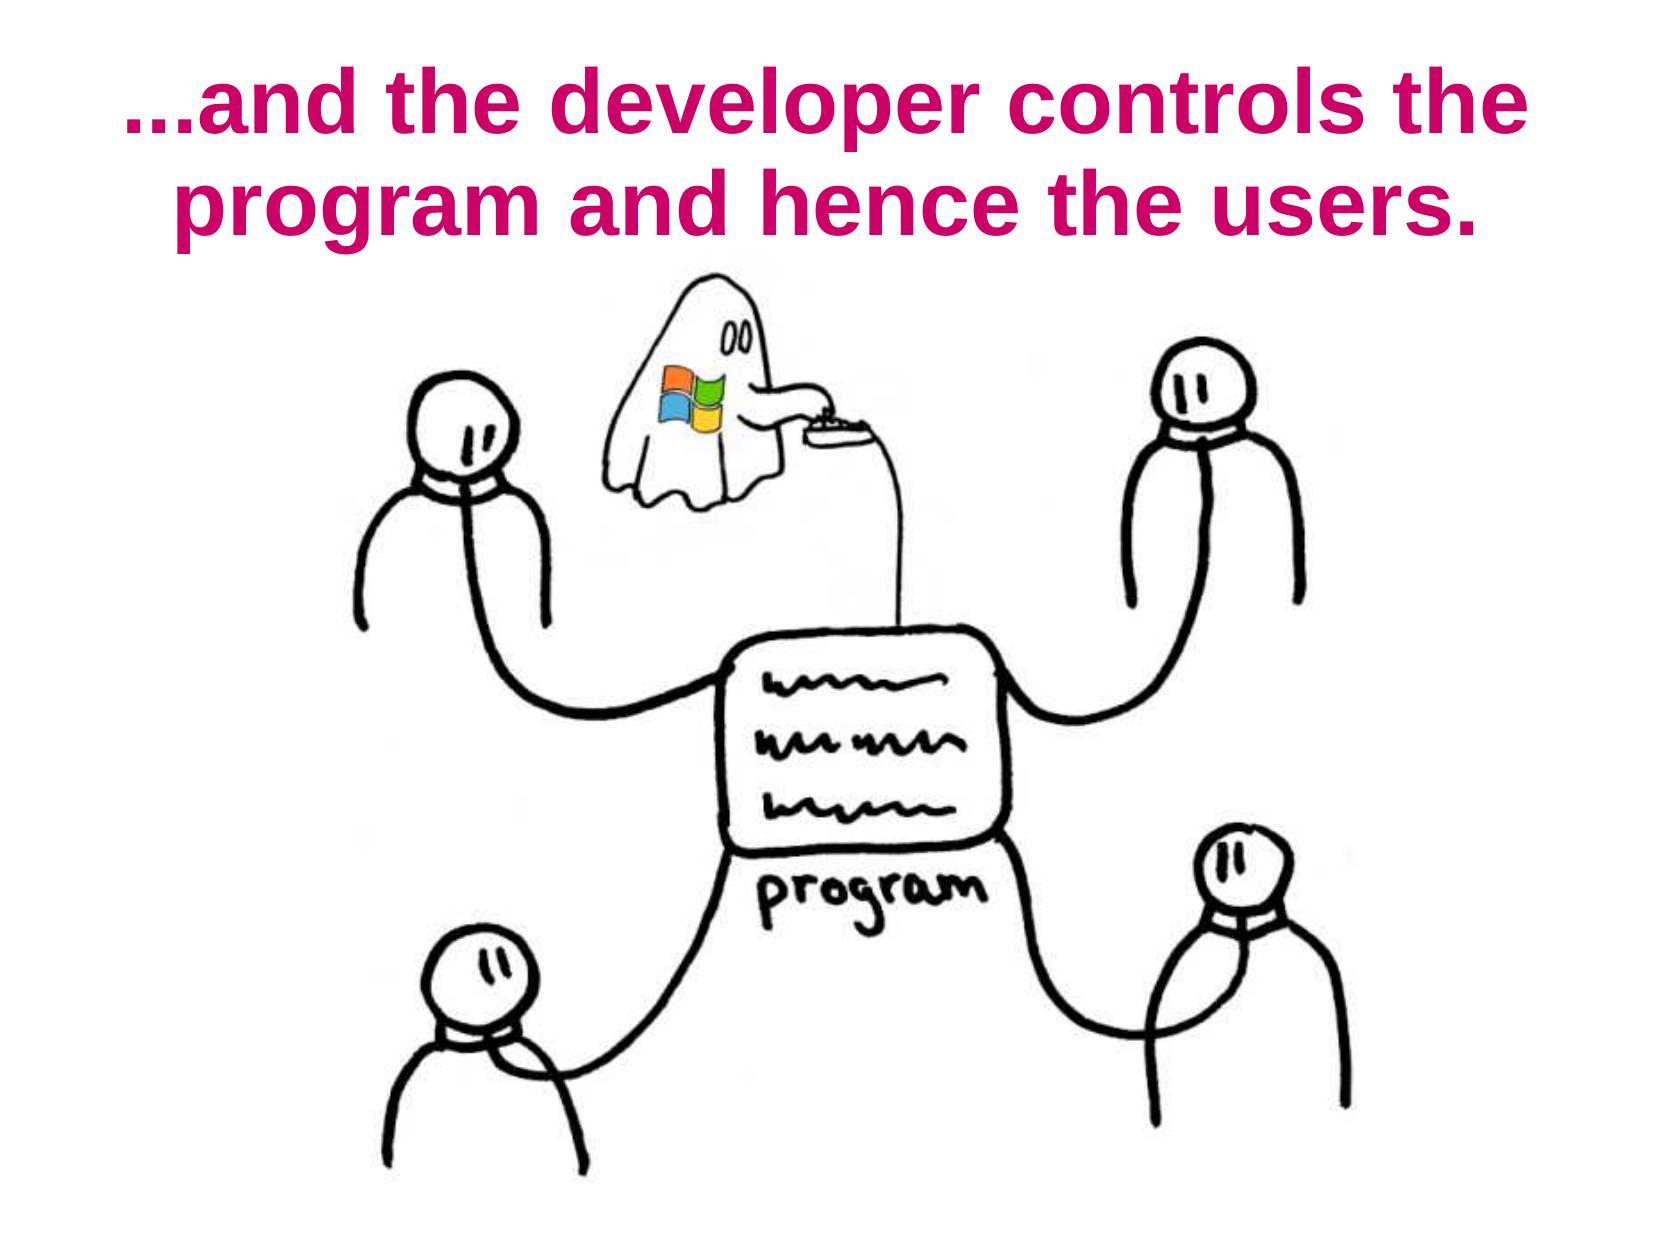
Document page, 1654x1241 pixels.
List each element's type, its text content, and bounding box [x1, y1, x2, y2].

picture [314, 278, 1389, 1191]
title ...and the developer controls the program and hence the users. [82, 28, 1571, 278]
